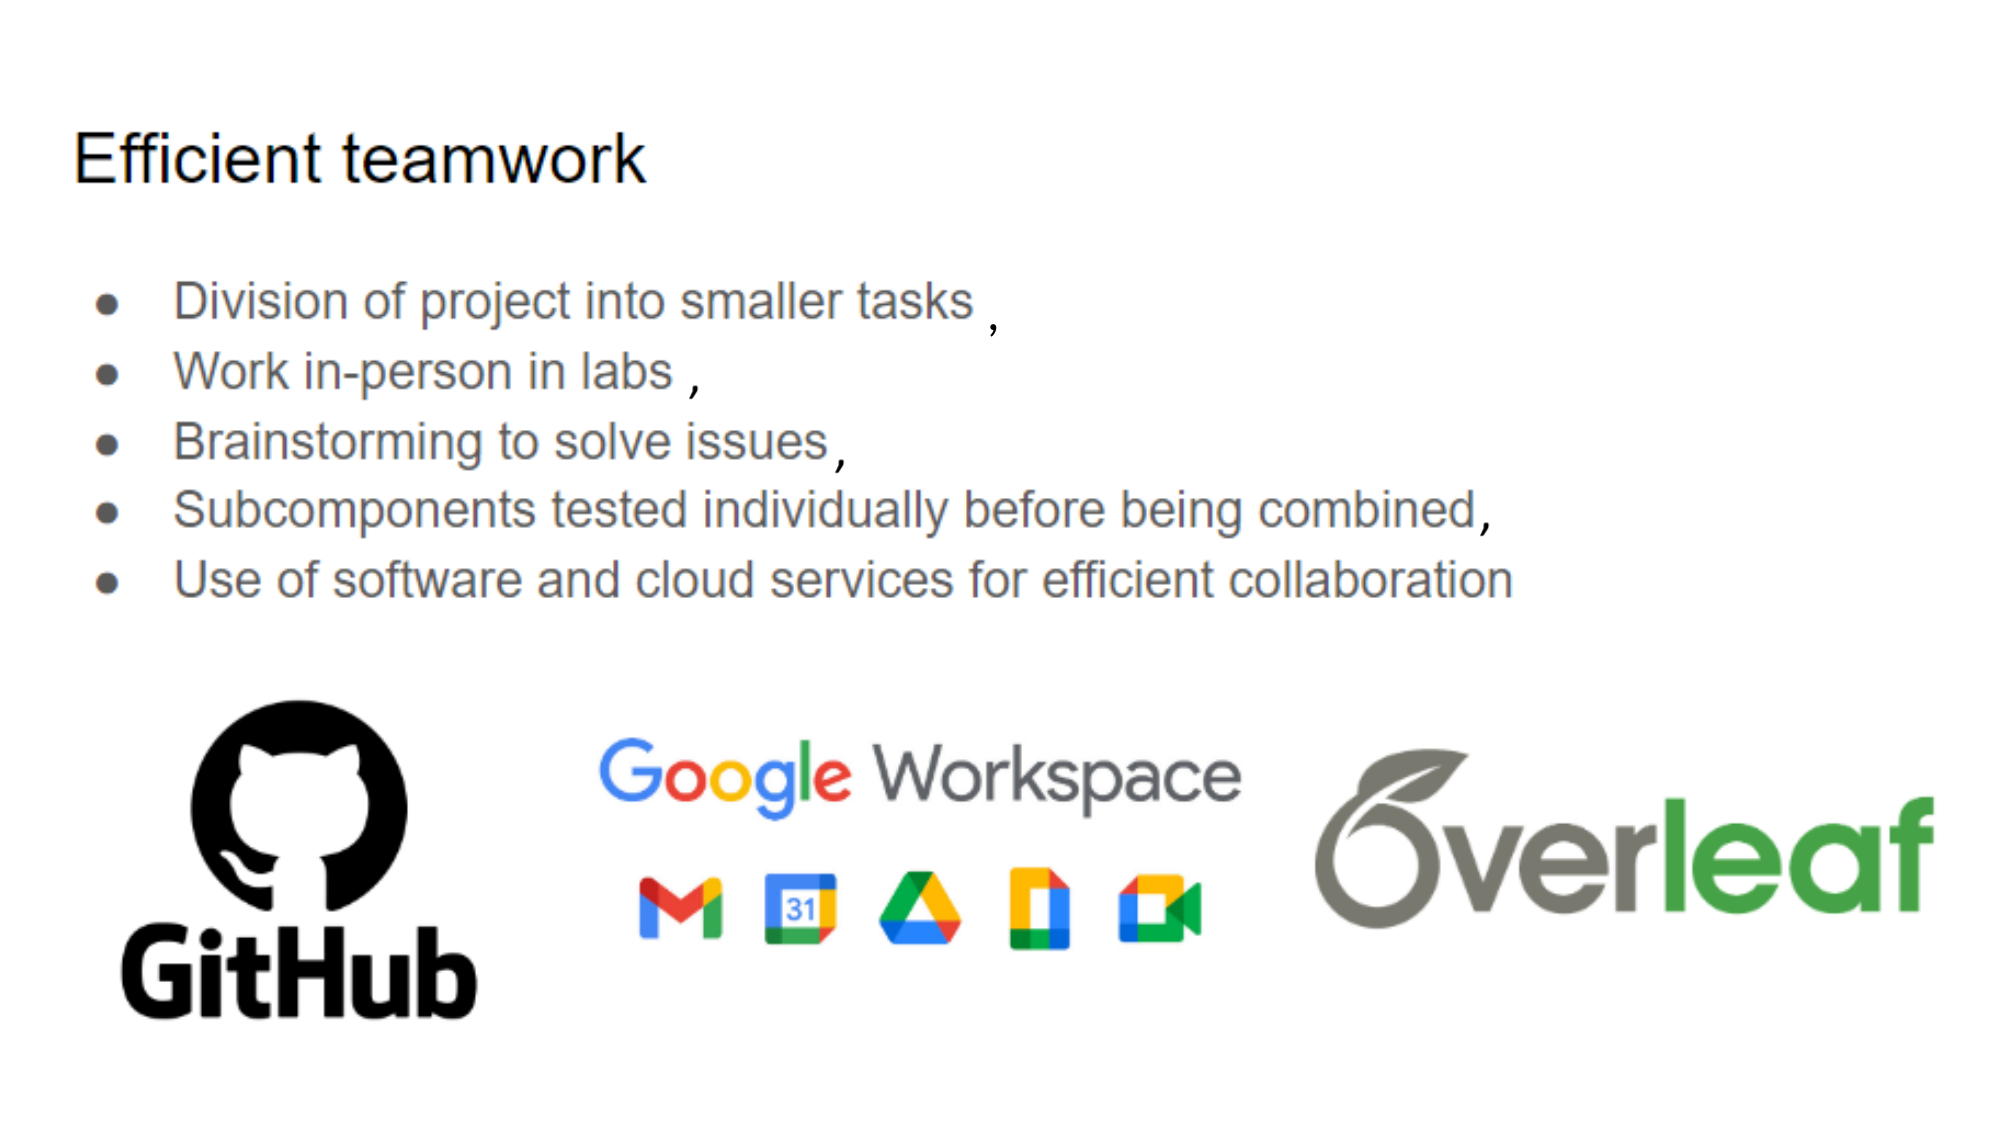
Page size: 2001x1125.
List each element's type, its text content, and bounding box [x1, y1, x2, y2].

text_box , [971, 271, 1124, 350]
picture [0, 0, 2000, 1119]
